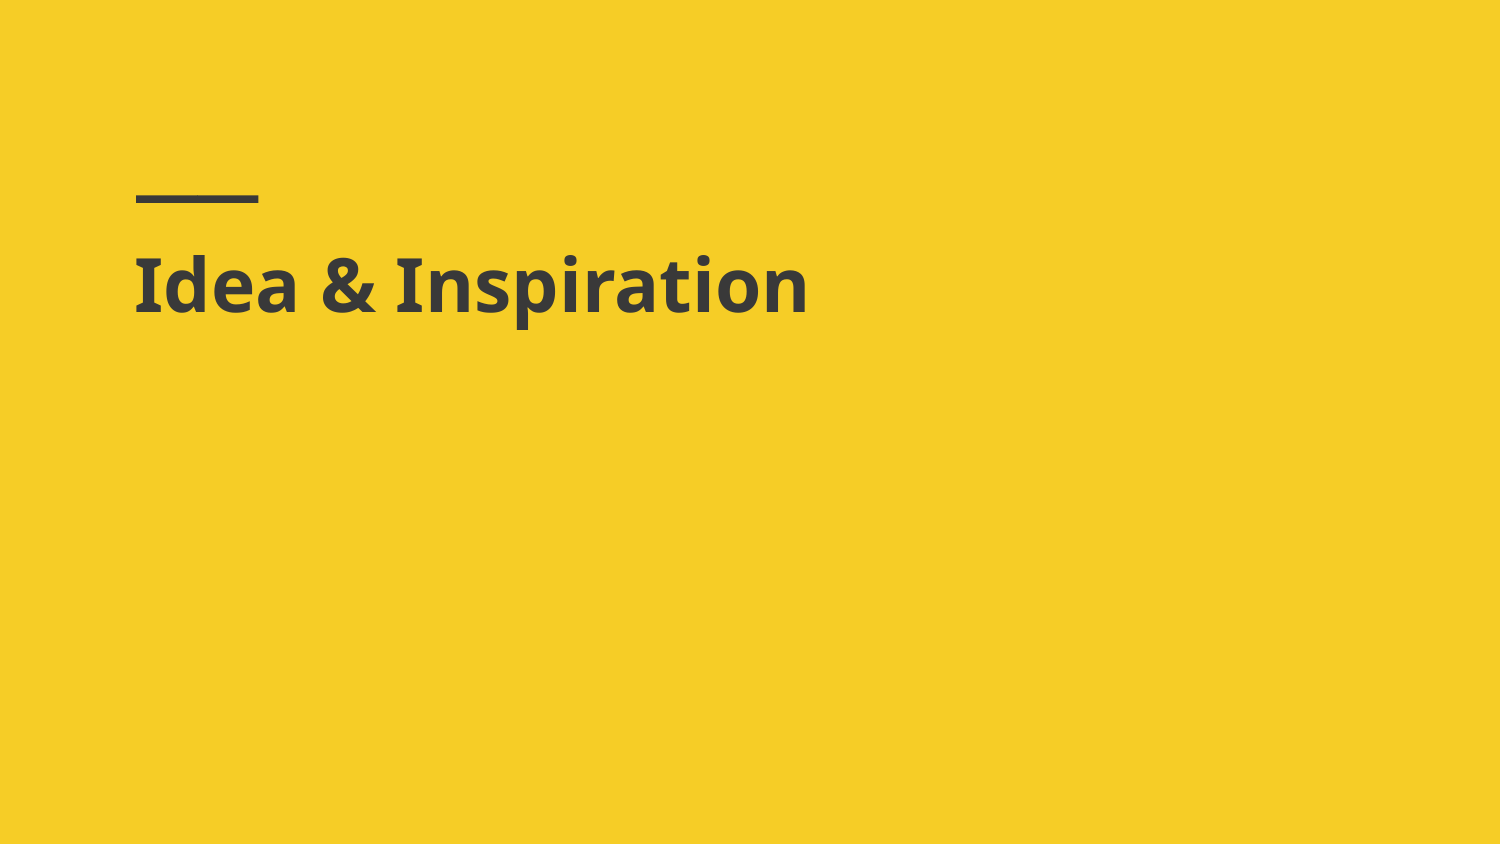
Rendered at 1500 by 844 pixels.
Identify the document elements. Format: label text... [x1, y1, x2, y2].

title Idea & Inspiration [119, 216, 1381, 466]
